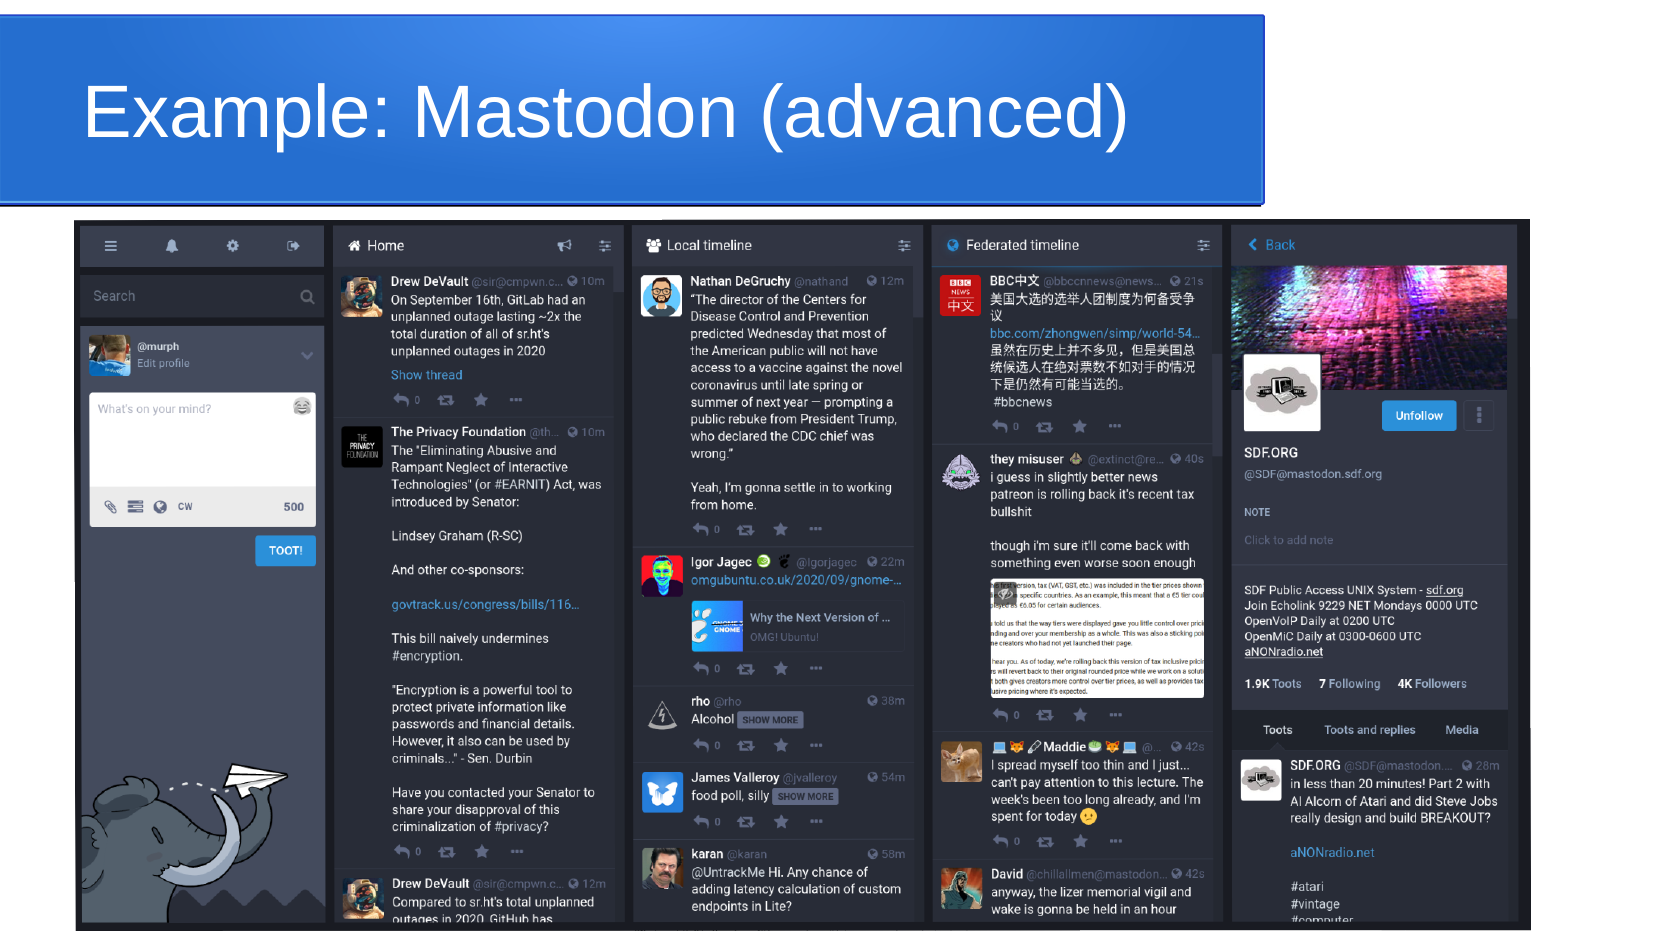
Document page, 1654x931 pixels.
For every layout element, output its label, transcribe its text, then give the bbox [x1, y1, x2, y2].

picture [73, 218, 1531, 931]
title Example: Mastodon (advanced) [82, 35, 1235, 189]
